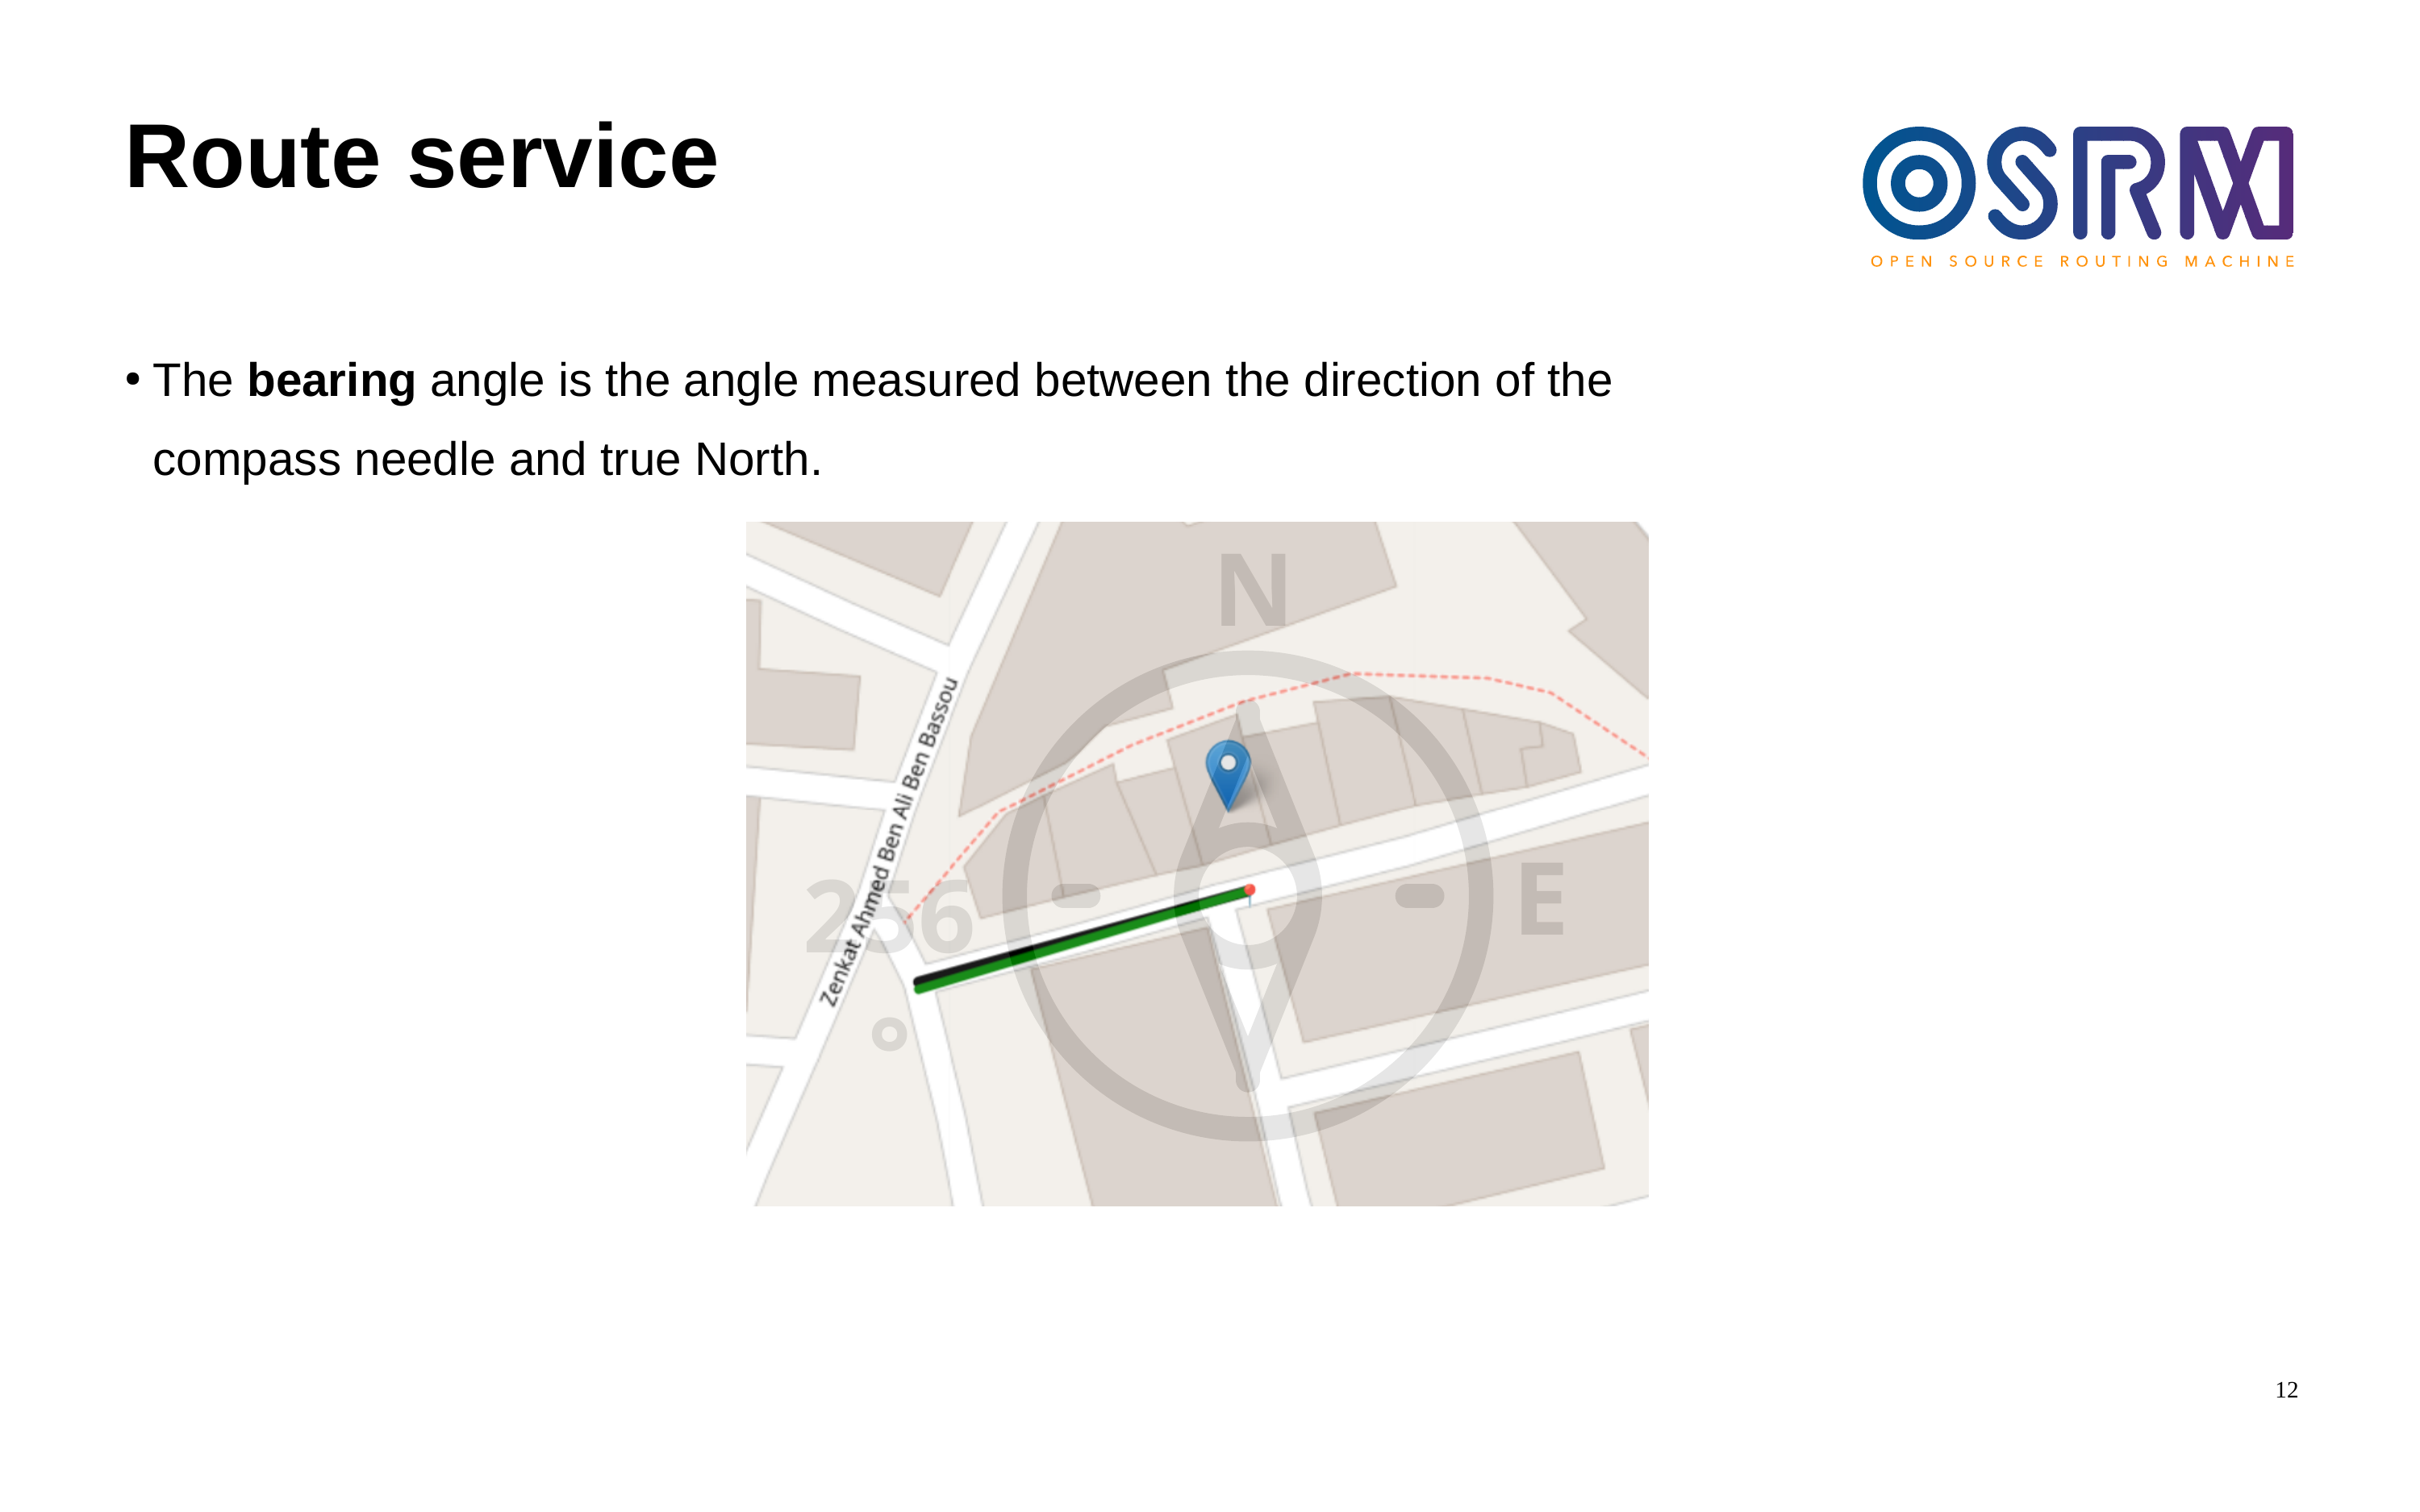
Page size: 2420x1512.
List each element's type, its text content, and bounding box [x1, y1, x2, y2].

picture [746, 478, 1666, 1314]
text_box The bearing angle is the angle measured between the direction of the compass needle and true North. [112, 322, 1715, 491]
text_box Route service [112, 61, 1199, 251]
picture [1856, 122, 2300, 273]
